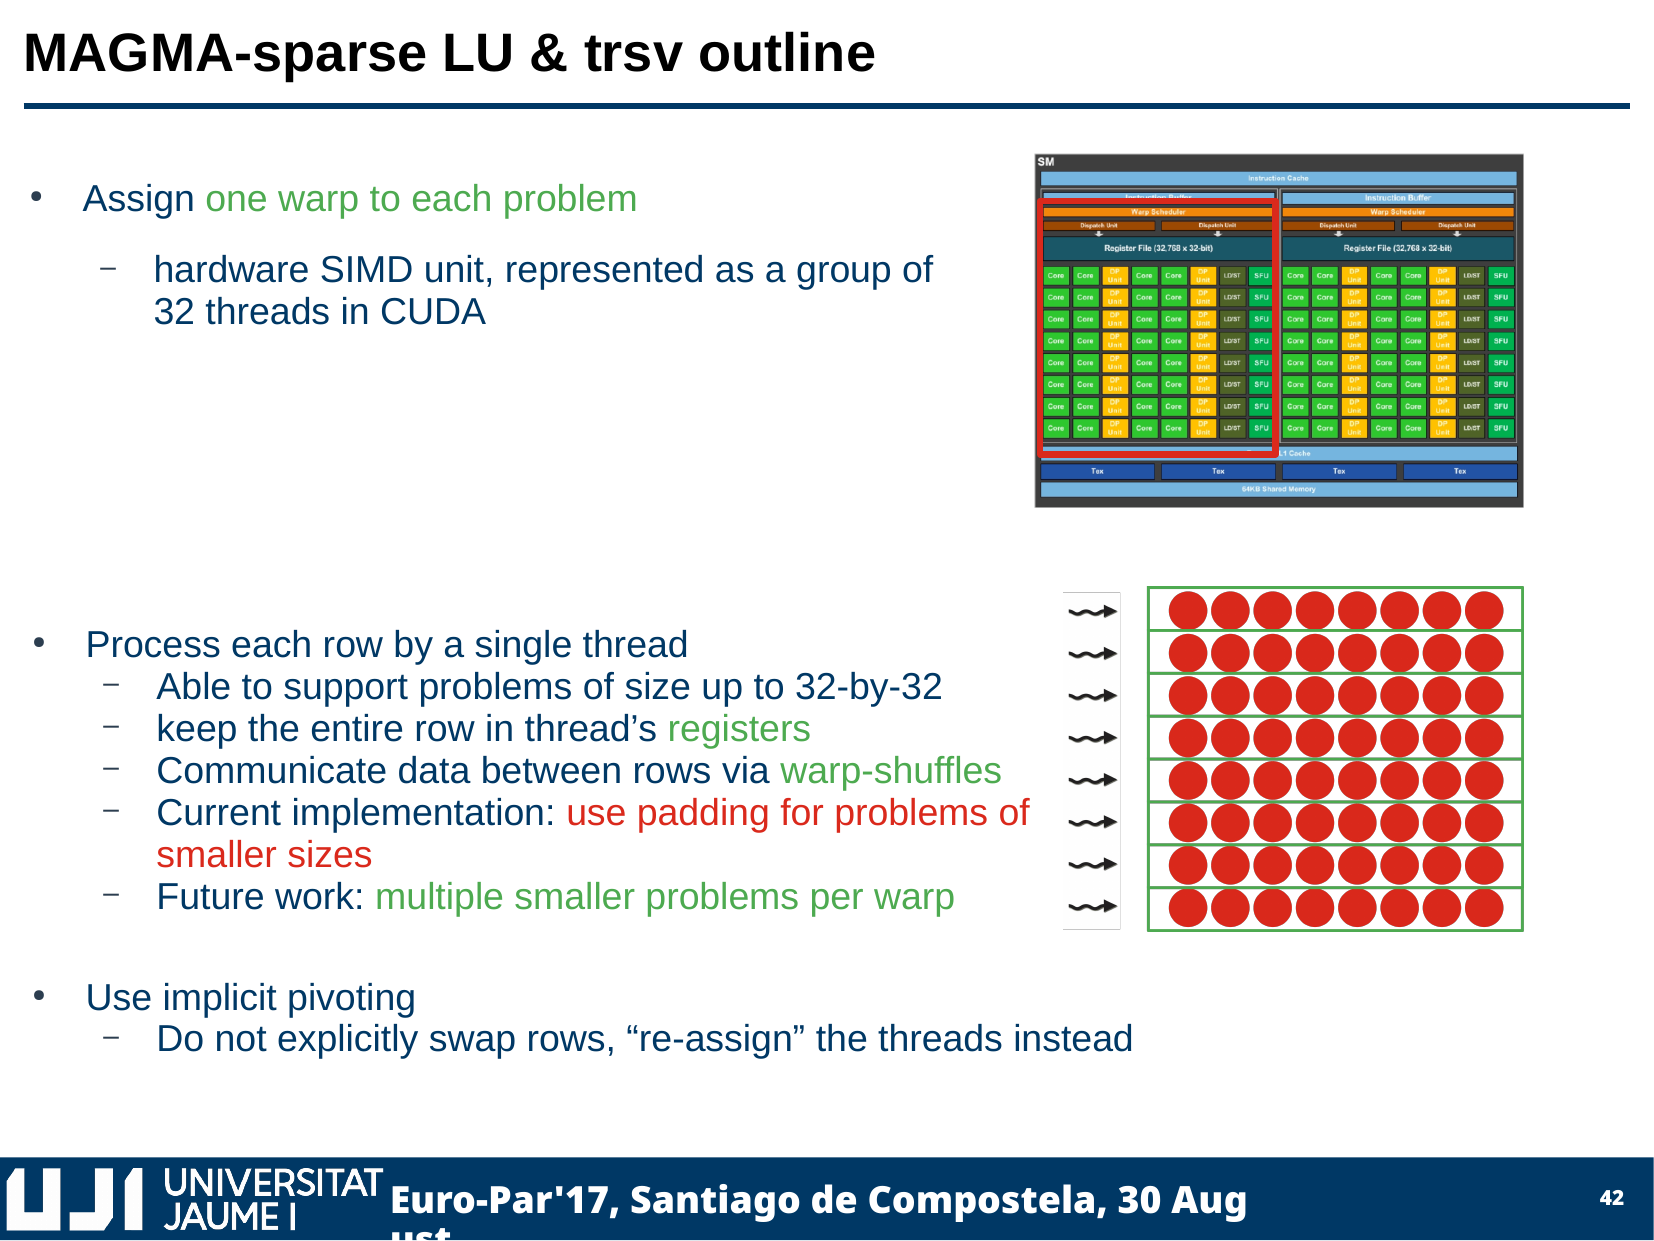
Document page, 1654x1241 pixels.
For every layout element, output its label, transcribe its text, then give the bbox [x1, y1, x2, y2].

text_box Use implicit pivoting Do not explicitly swap rows, “re-assign” the threads instead [0, 968, 1501, 1111]
picture [1063, 586, 1524, 932]
text_box Process each row by a single thread Able to support problems of size up to 32-by-32 keep the entire row in thread’s registers Communicate data between rows via warp-shuffles Current implementation: use padding for problems of smaller sizes Future work: multiple smaller problems per warp [0, 615, 1063, 922]
picture [1034, 153, 1524, 508]
title MAGMA-sparse LU & trsv outline [23, 0, 1630, 107]
picture [0, 1158, 390, 1241]
list Assign one warp to each problem hardware SIMD unit, represented as a group of 32 threads in CUDA [11, 177, 945, 567]
